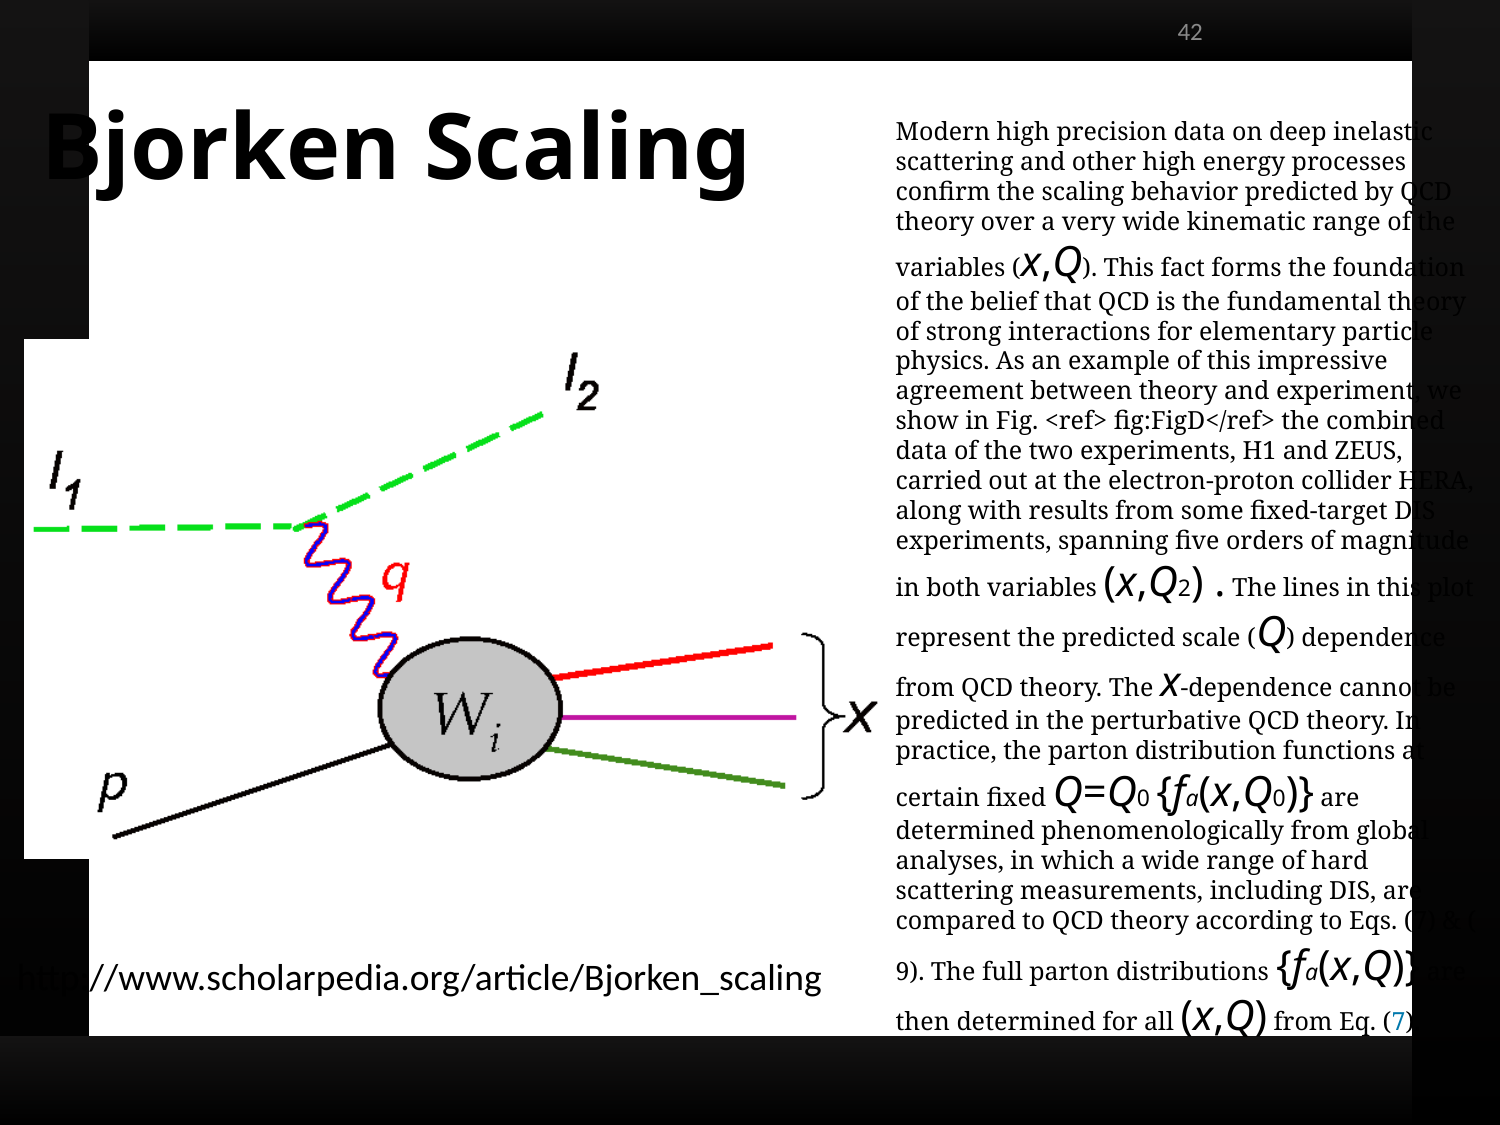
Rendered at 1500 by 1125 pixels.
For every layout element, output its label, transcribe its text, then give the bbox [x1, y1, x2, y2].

picture [24, 339, 886, 859]
title Bjorken Scaling [26, 71, 1482, 222]
text_box http://www.scholarpedia.org/article/Bjorken_scaling [2, 946, 850, 1006]
slide_number 42 [1162, 0, 1500, 61]
text_box Modern high precision data on deep inelastic scattering and other high energy processes confirm the scaling behavior predicted by QCD theory over a very wide kinematic range of the variables (x,Q). This fact forms the foundation of the belief that QCD is the fundamental theory of strong interactions for elementary particle physics. As an example of this impressive agreement between theory and experiment, we show in Fig. <ref> fig:FigD</ref> the combined data of the two experiments, H1 and ZEUS, carried out at the electron-proton collider HERA, along with results from some fixed-target DIS experiments, spanning five orders of magnitude in both variables (x,Q2) . The lines in this plot represent the predicted scale (Q) dependence from QCD theory. The x-dependence cannot be predicted in the perturbative QCD theory. In practice, the parton distribution functions at certain fixed Q=Q0 {fa(x,Q0)} are determined phenomenologically from global analyses, in which a wide range of hard scattering measurements, including DIS, are compared to QCD theory according to Eqs. (7) & (9). The full parton distributions {fa(x,Q)} are then determined for all (x,Q) from Eq. (7). [896, 115, 1481, 1039]
